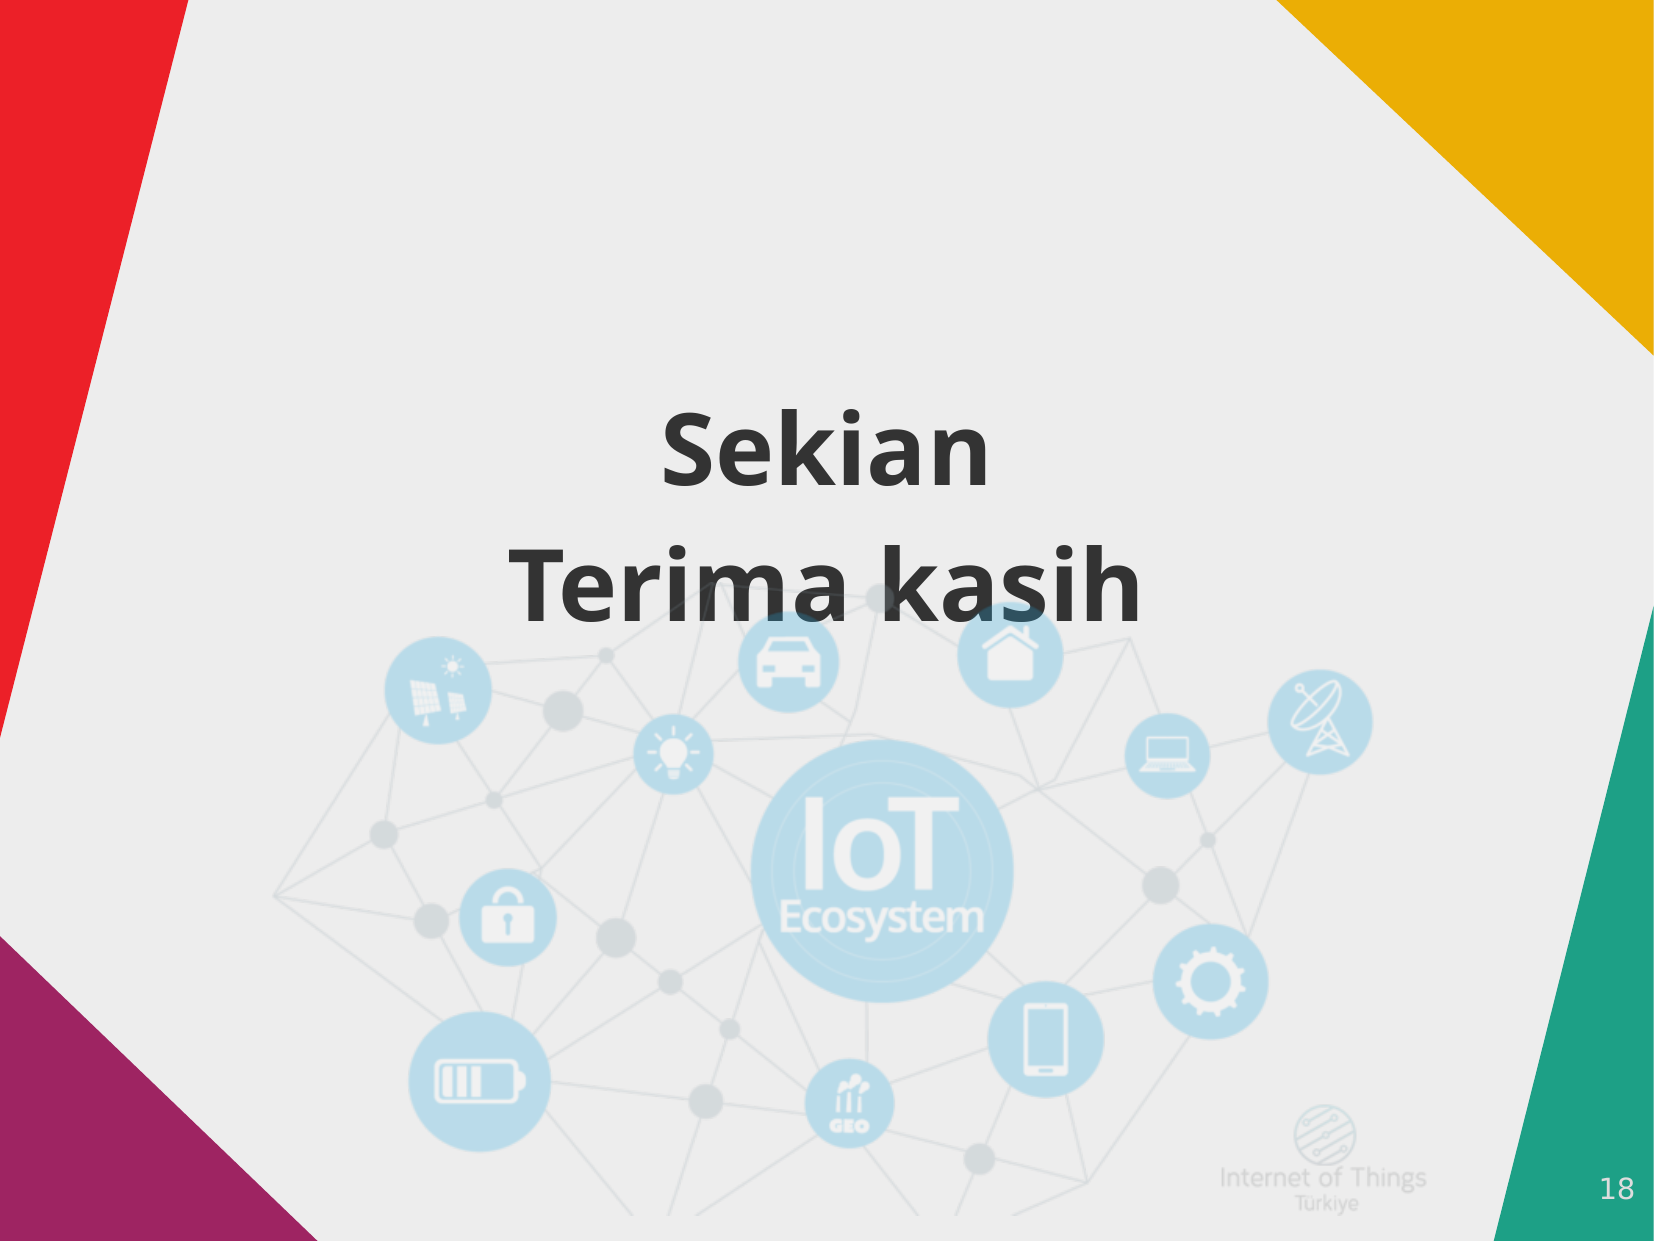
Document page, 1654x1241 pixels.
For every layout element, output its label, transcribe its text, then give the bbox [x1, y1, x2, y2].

title Sekian Terima kasih [114, 401, 1539, 627]
picture [221, 582, 1441, 1216]
